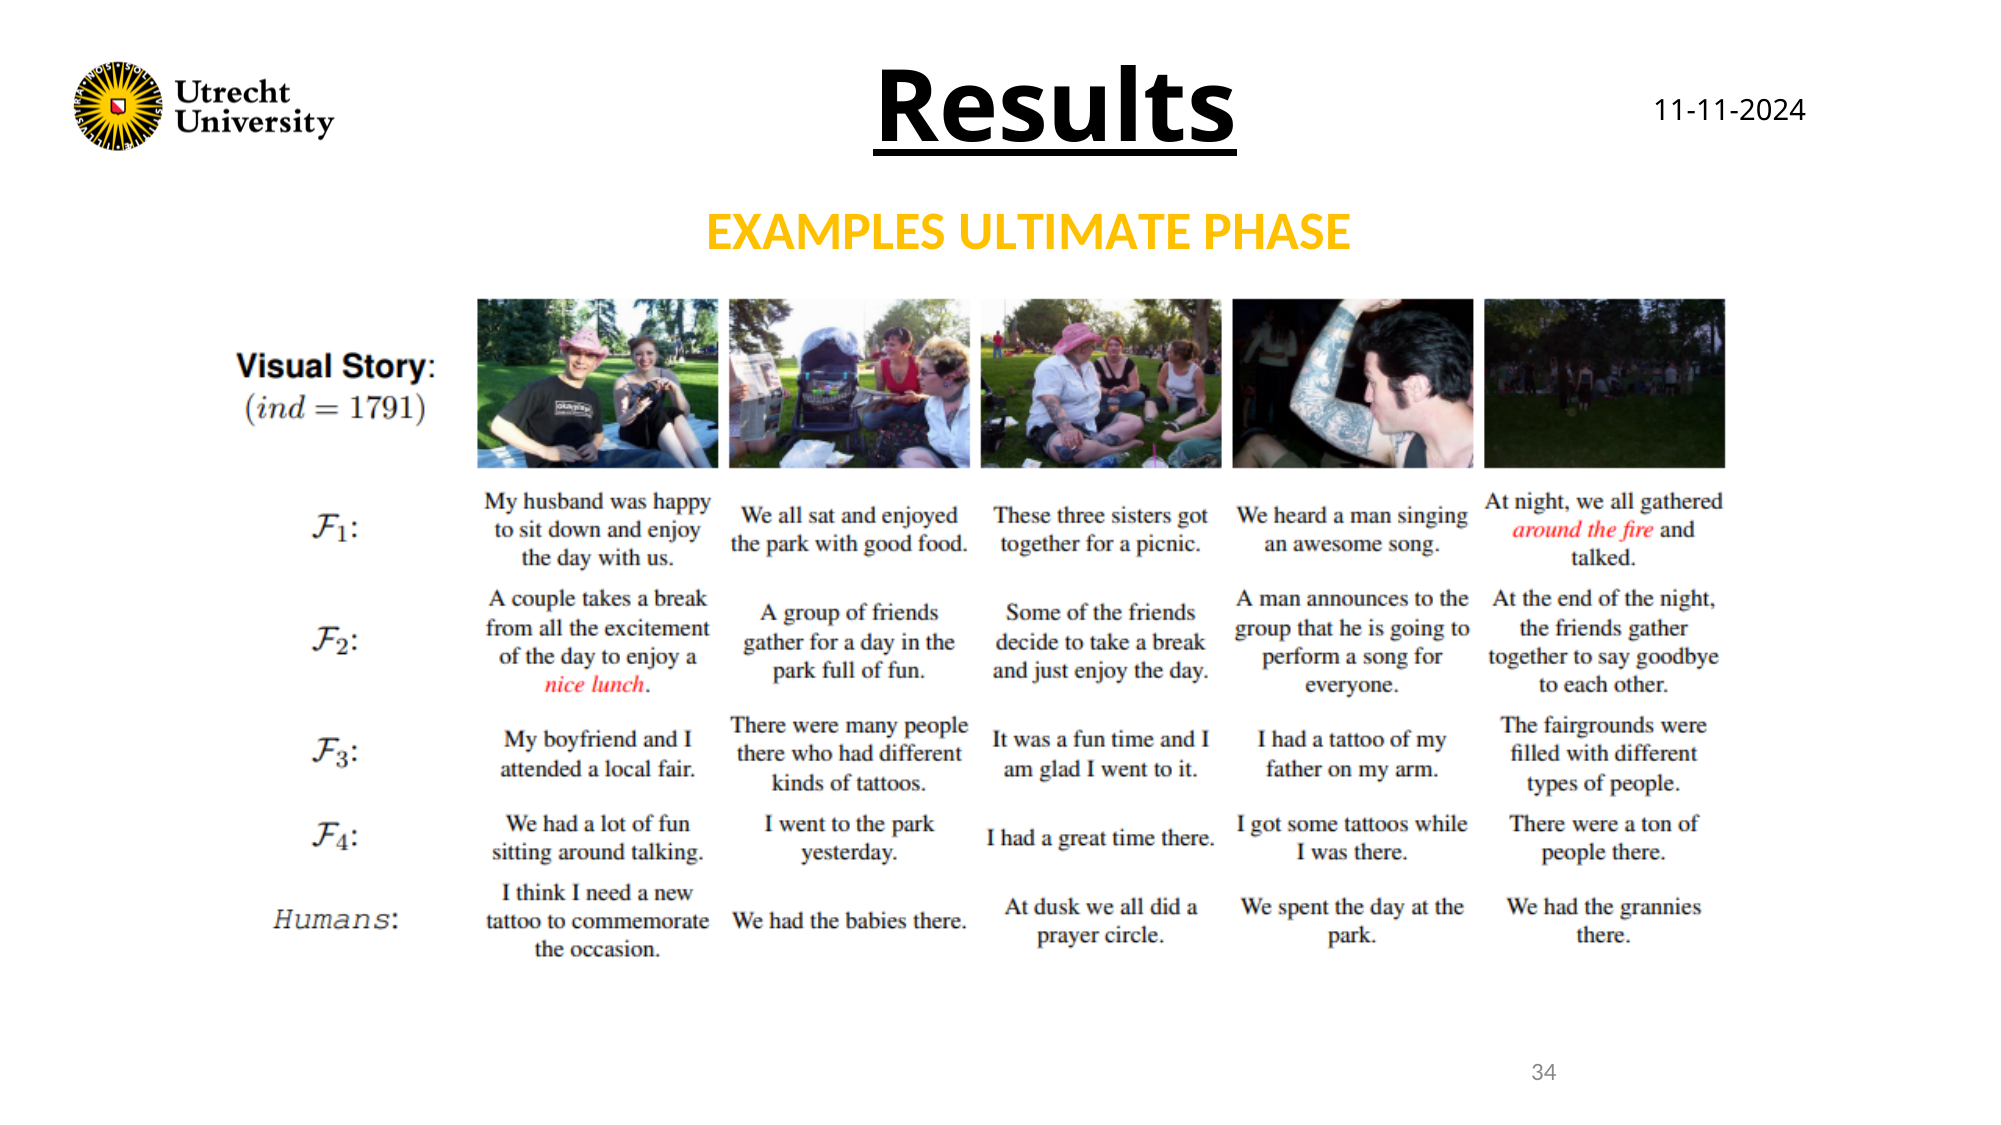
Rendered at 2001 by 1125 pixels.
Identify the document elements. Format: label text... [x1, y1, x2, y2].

text_box Results [873, 41, 1128, 163]
text_box EXAMPLES ULTIMATE PHASE [691, 187, 1369, 269]
text_box 11-11-2024 [1638, 84, 1943, 120]
text_box [1516, 1040, 1967, 1101]
picture [201, 293, 1766, 963]
